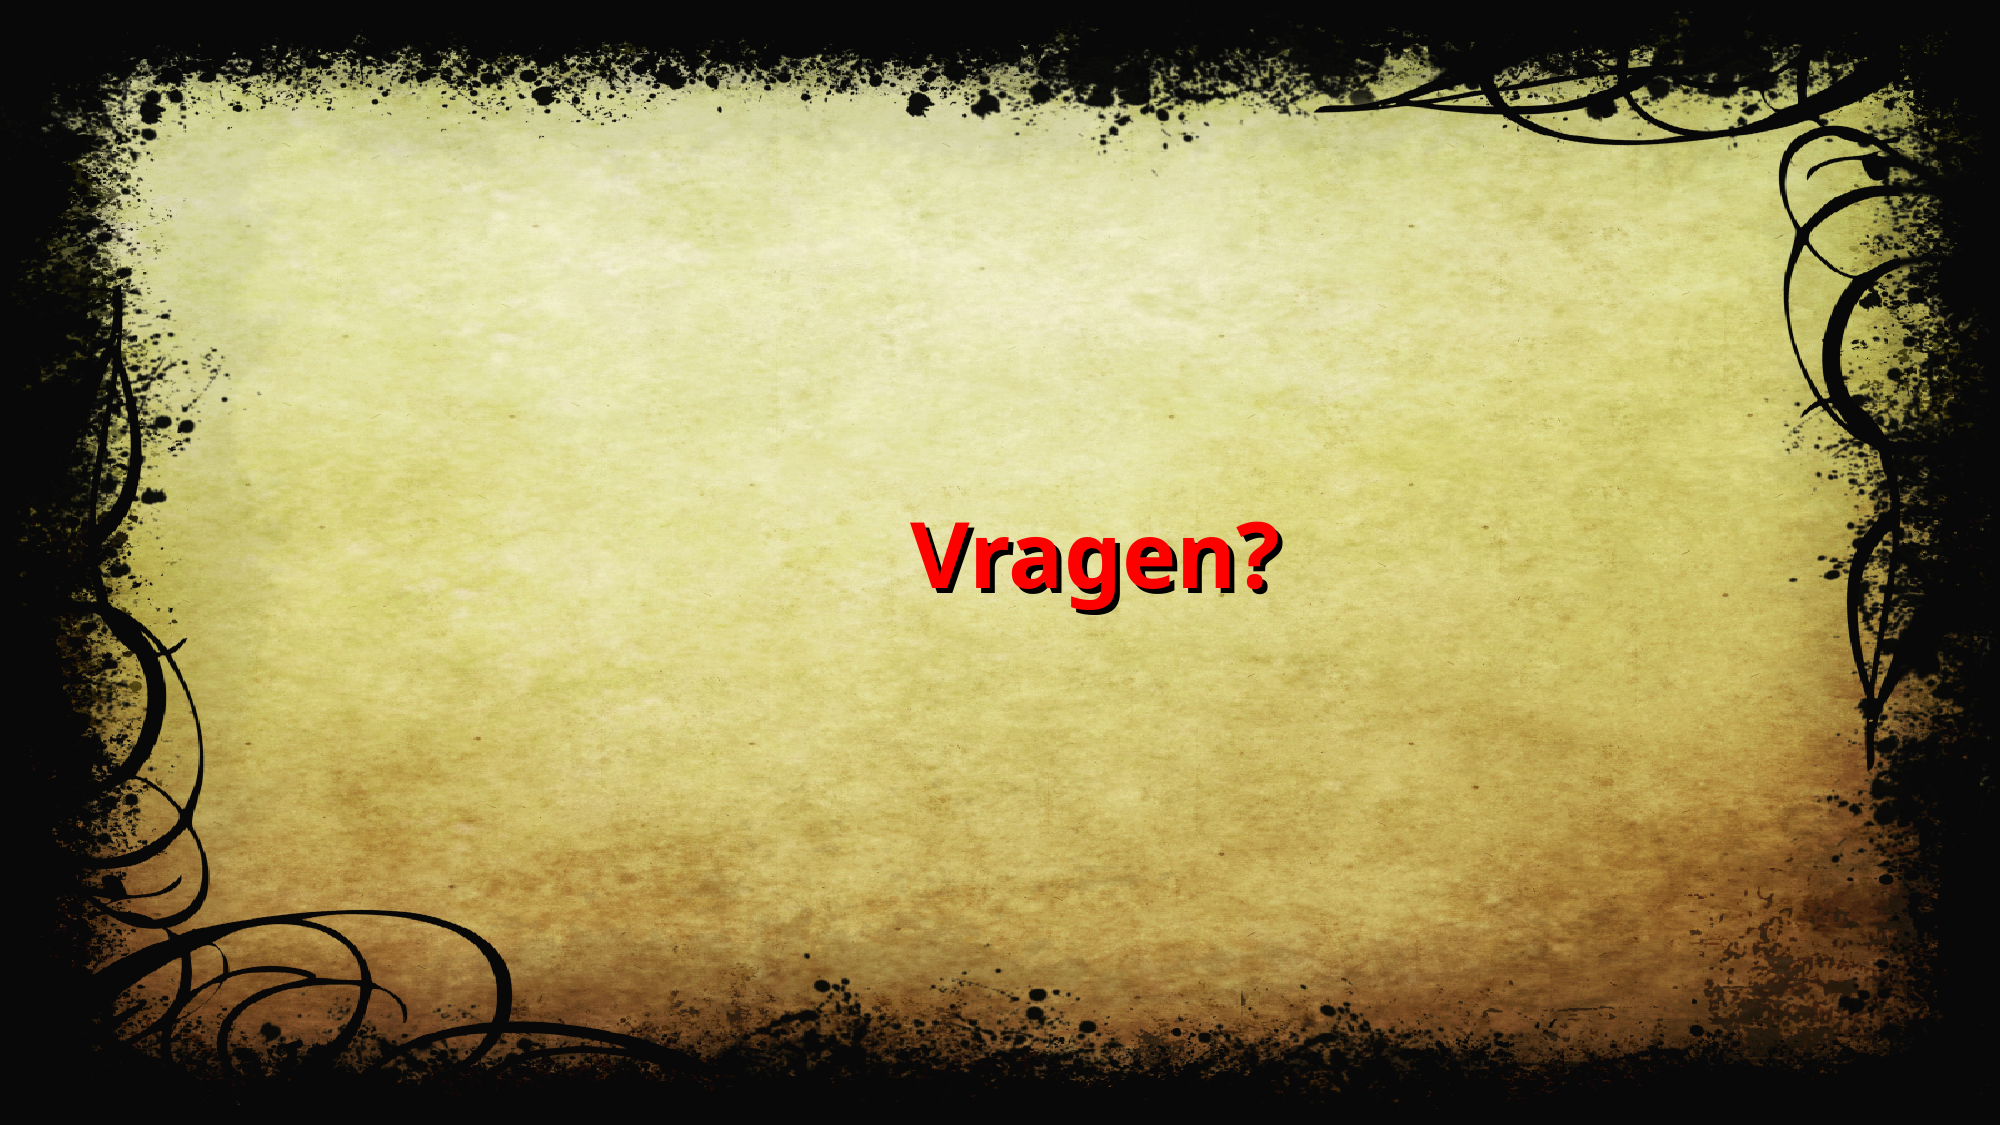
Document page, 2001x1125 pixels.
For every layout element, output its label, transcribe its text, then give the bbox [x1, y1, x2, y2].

title Vragen? [206, 450, 1932, 668]
